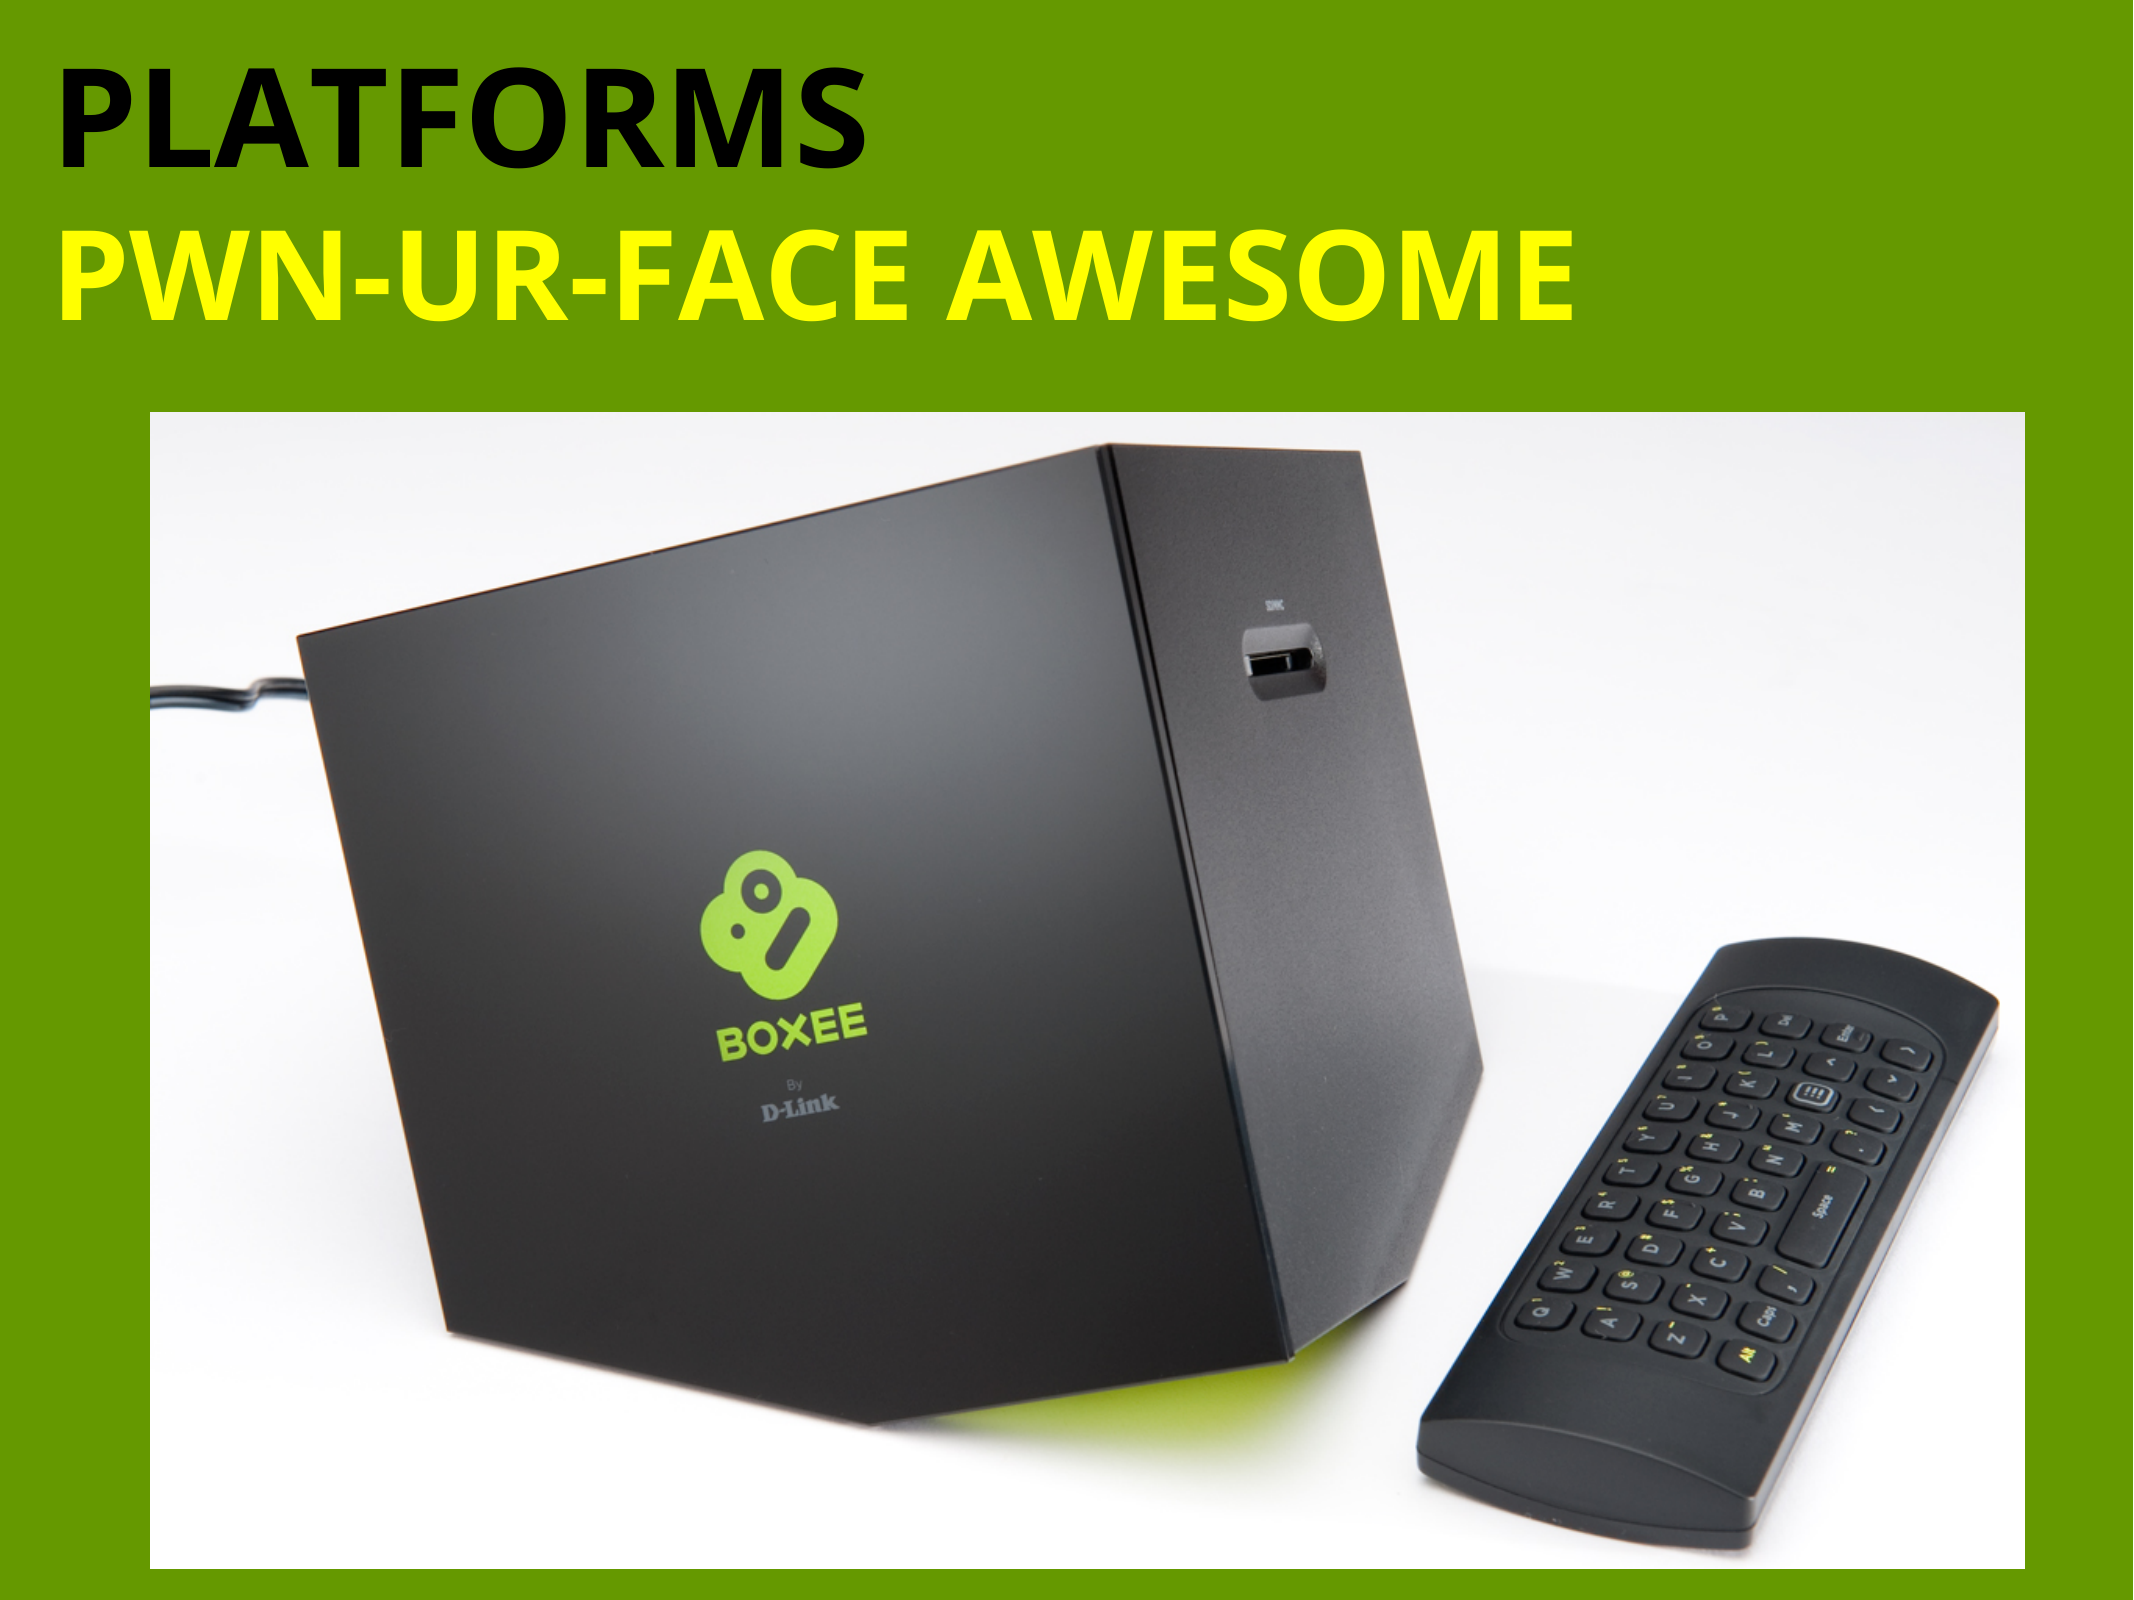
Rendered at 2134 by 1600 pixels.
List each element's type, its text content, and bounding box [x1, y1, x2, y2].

text_box PLATFORMS PWN-UR-FACE AWESOME [41, 29, 2055, 426]
picture [150, 412, 2025, 1569]
